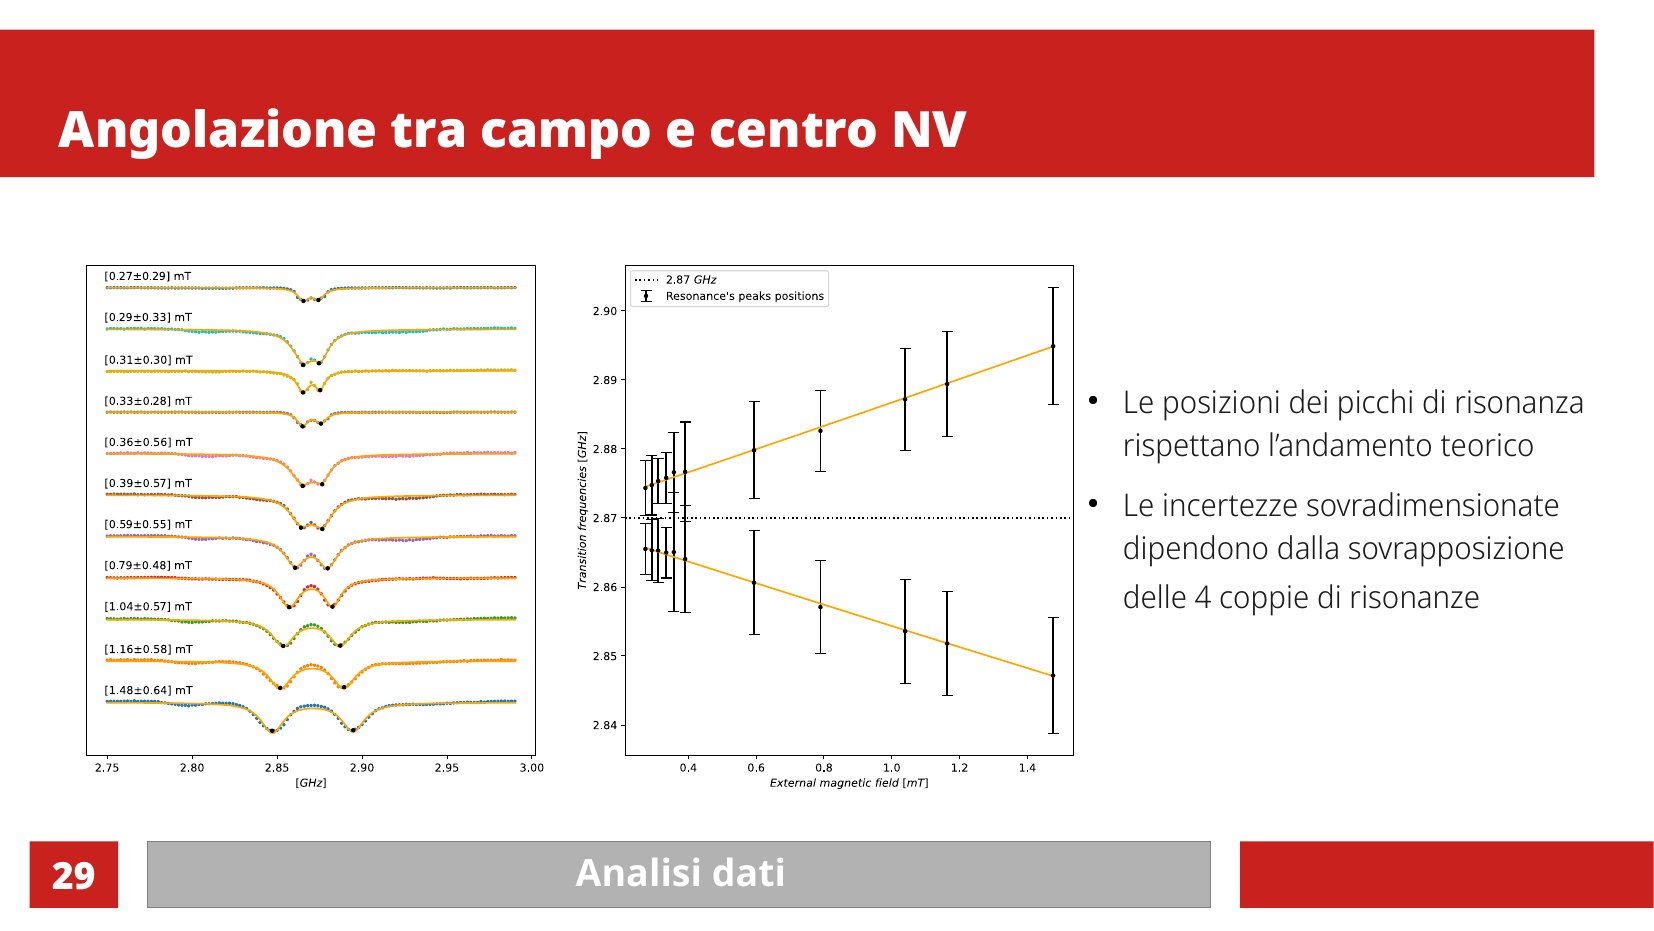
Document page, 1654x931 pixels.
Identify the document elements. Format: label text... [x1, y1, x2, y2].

text_box Analisi dati [155, 839, 1206, 905]
list Le posizioni dei picchi di risonanza rispettano l’andamento teorico Le incertezze sovradimensionate dipendono dalla sovrapposizione delle 4 coppie di risonanze [1206, 211, 1613, 788]
picture [0, 180, 1206, 839]
title Angolazione tra campo e centro NV [59, 44, 1595, 163]
